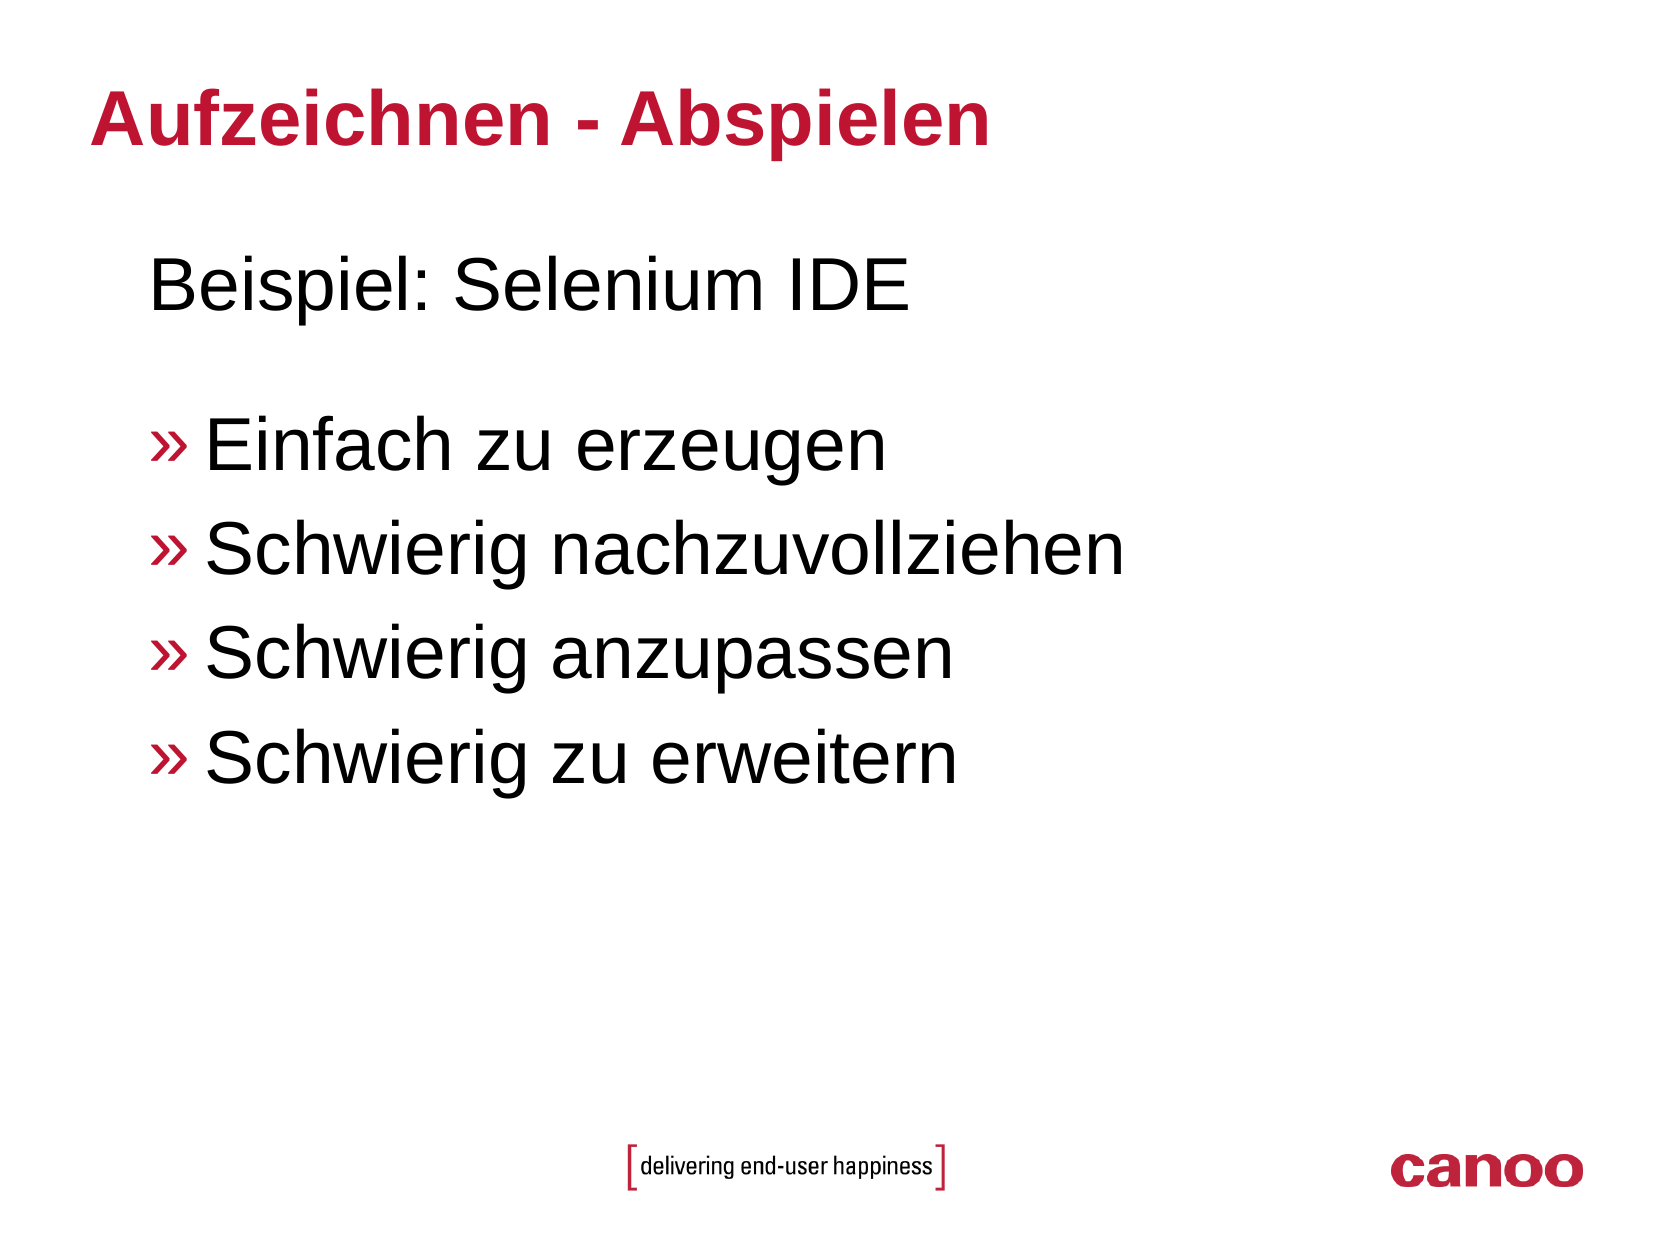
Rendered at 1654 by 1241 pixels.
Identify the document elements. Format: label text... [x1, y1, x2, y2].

list Beispiel: Selenium IDE [134, 227, 1546, 343]
title Aufzeichnen - Abspielen [75, 60, 1591, 181]
picture [1391, 1154, 1583, 1187]
list Einfach zu erzeugen Schwierig nachzuvollziehen Schwierig anzupassen Schwierig zu erweitern [134, 387, 1546, 947]
picture [621, 1140, 951, 1194]
